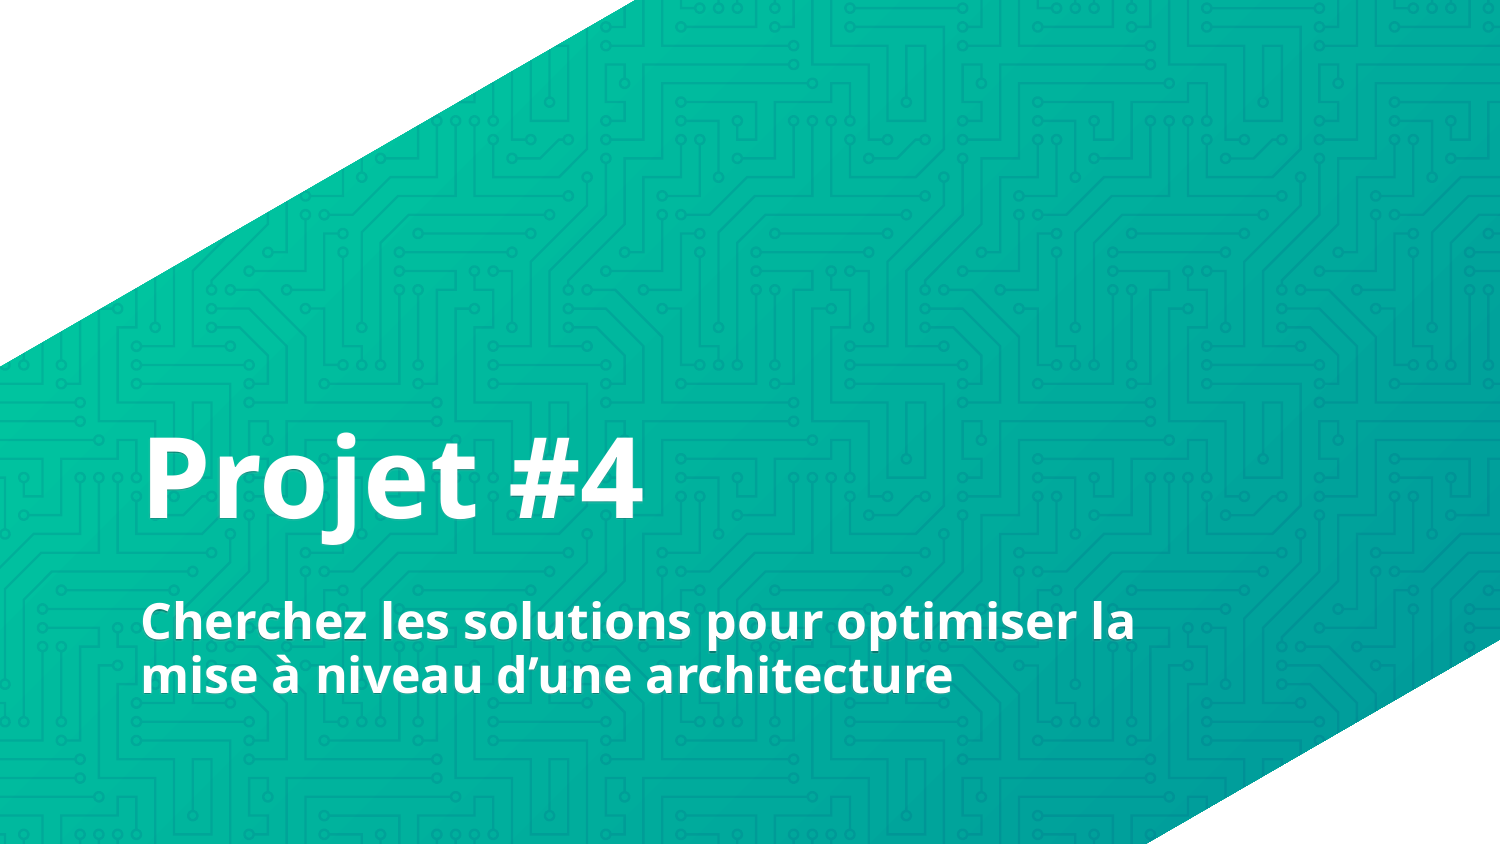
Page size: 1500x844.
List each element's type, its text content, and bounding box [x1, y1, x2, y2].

title Projet #4 Cherchez les solutions pour optimiser la mise à niveau d’une architecture [140, 307, 1202, 705]
